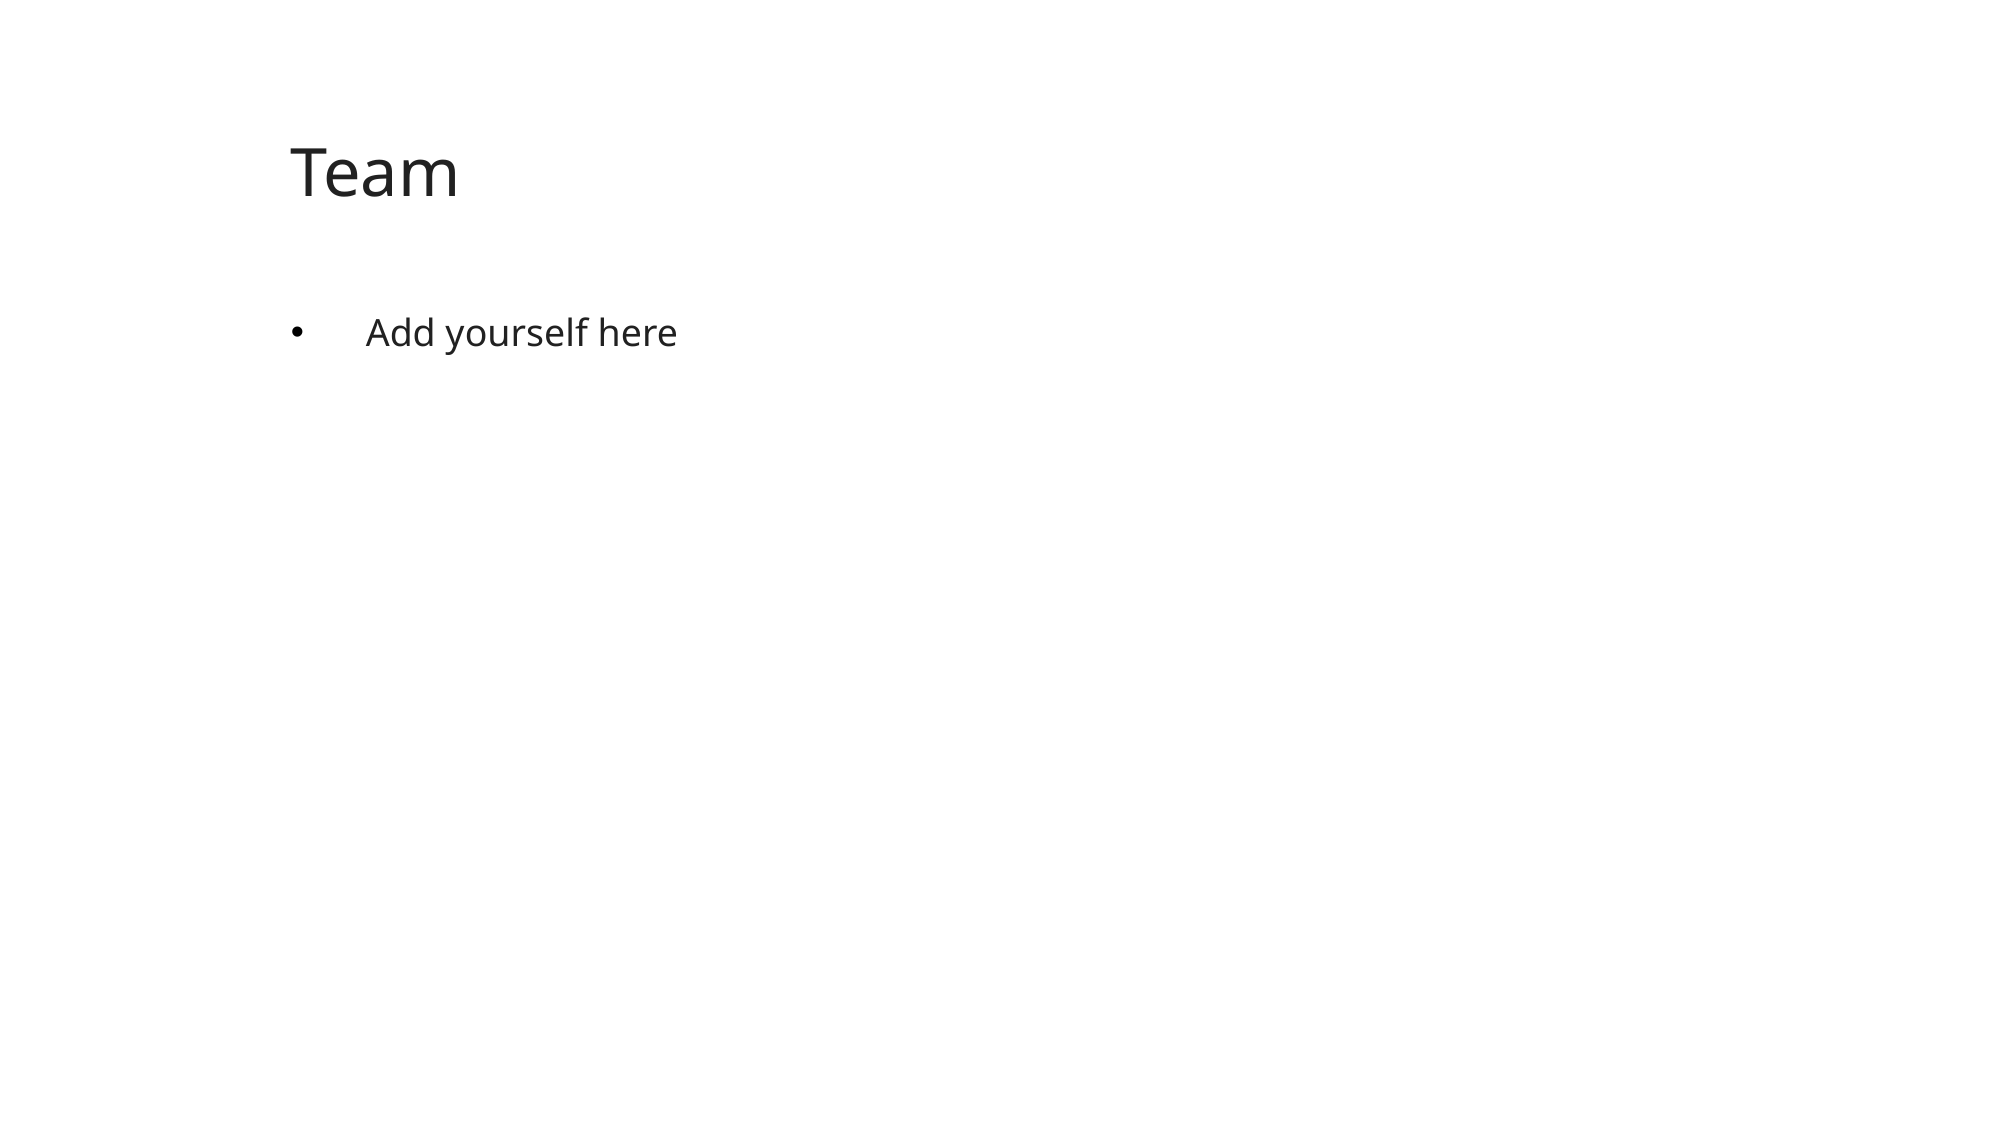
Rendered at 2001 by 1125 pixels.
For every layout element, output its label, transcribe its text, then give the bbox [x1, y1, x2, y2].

text_box Team Add yourself here [275, 122, 1762, 1037]
